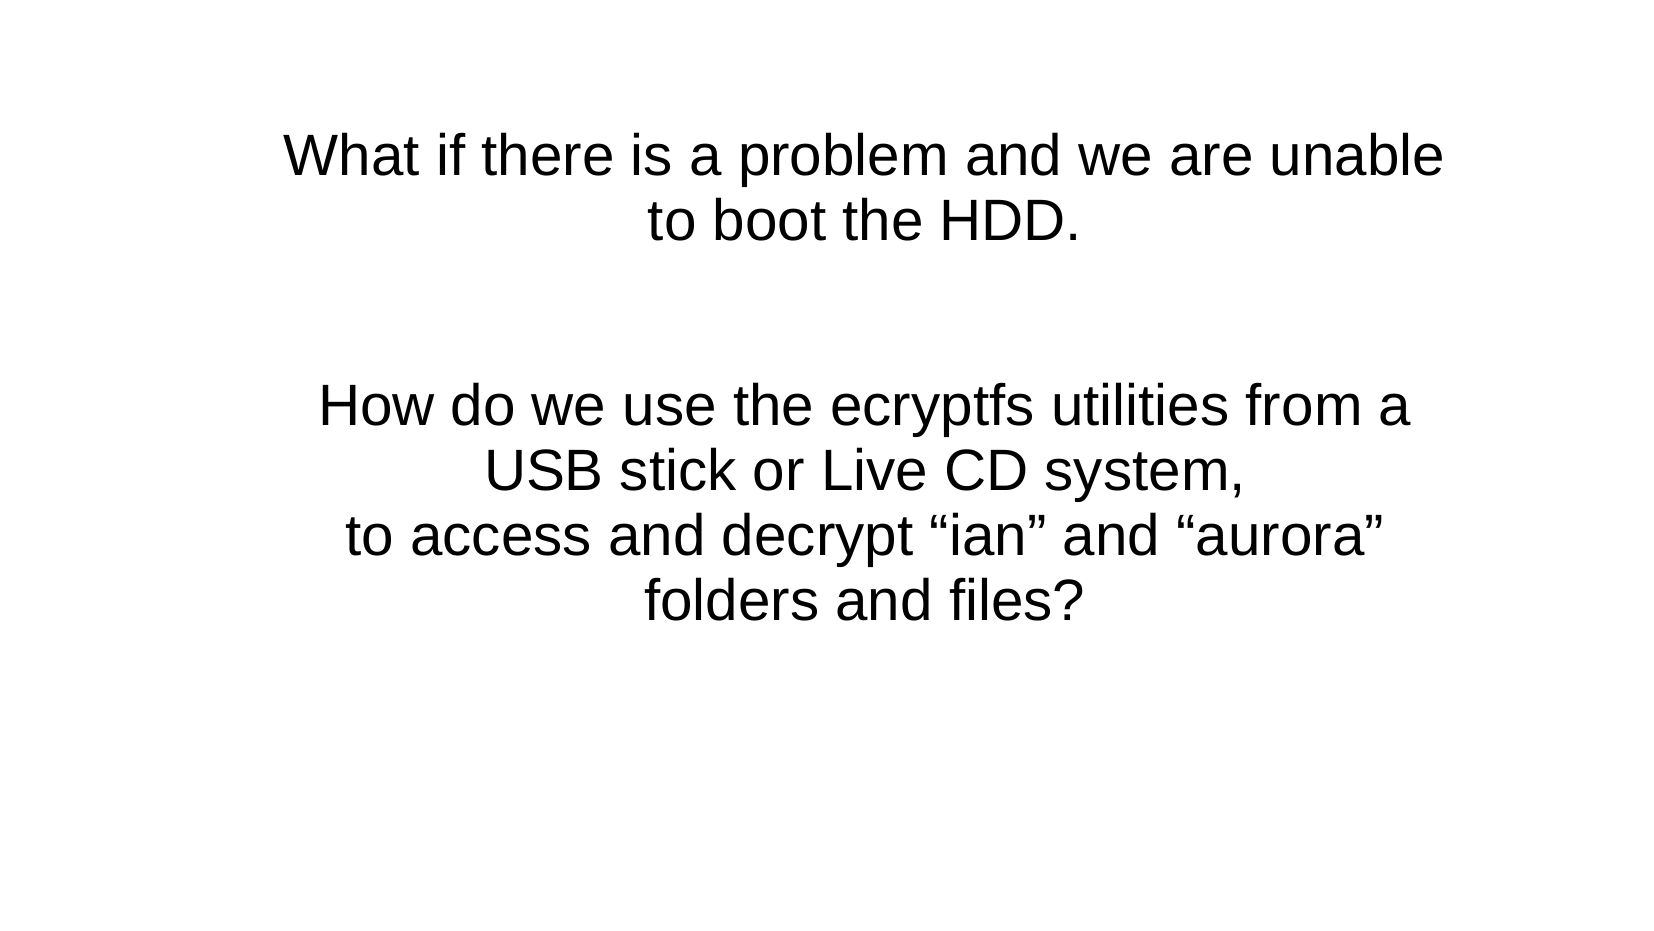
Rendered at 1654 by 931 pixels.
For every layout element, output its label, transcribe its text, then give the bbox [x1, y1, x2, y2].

title How do we use the ecryptfs utilities from a USB stick or Live CD system, to access and decrypt “ian” and “aurora” folders and files? [225, 360, 1471, 646]
title What if there is a problem and we are unable to boot the HDD. [225, 45, 1471, 331]
